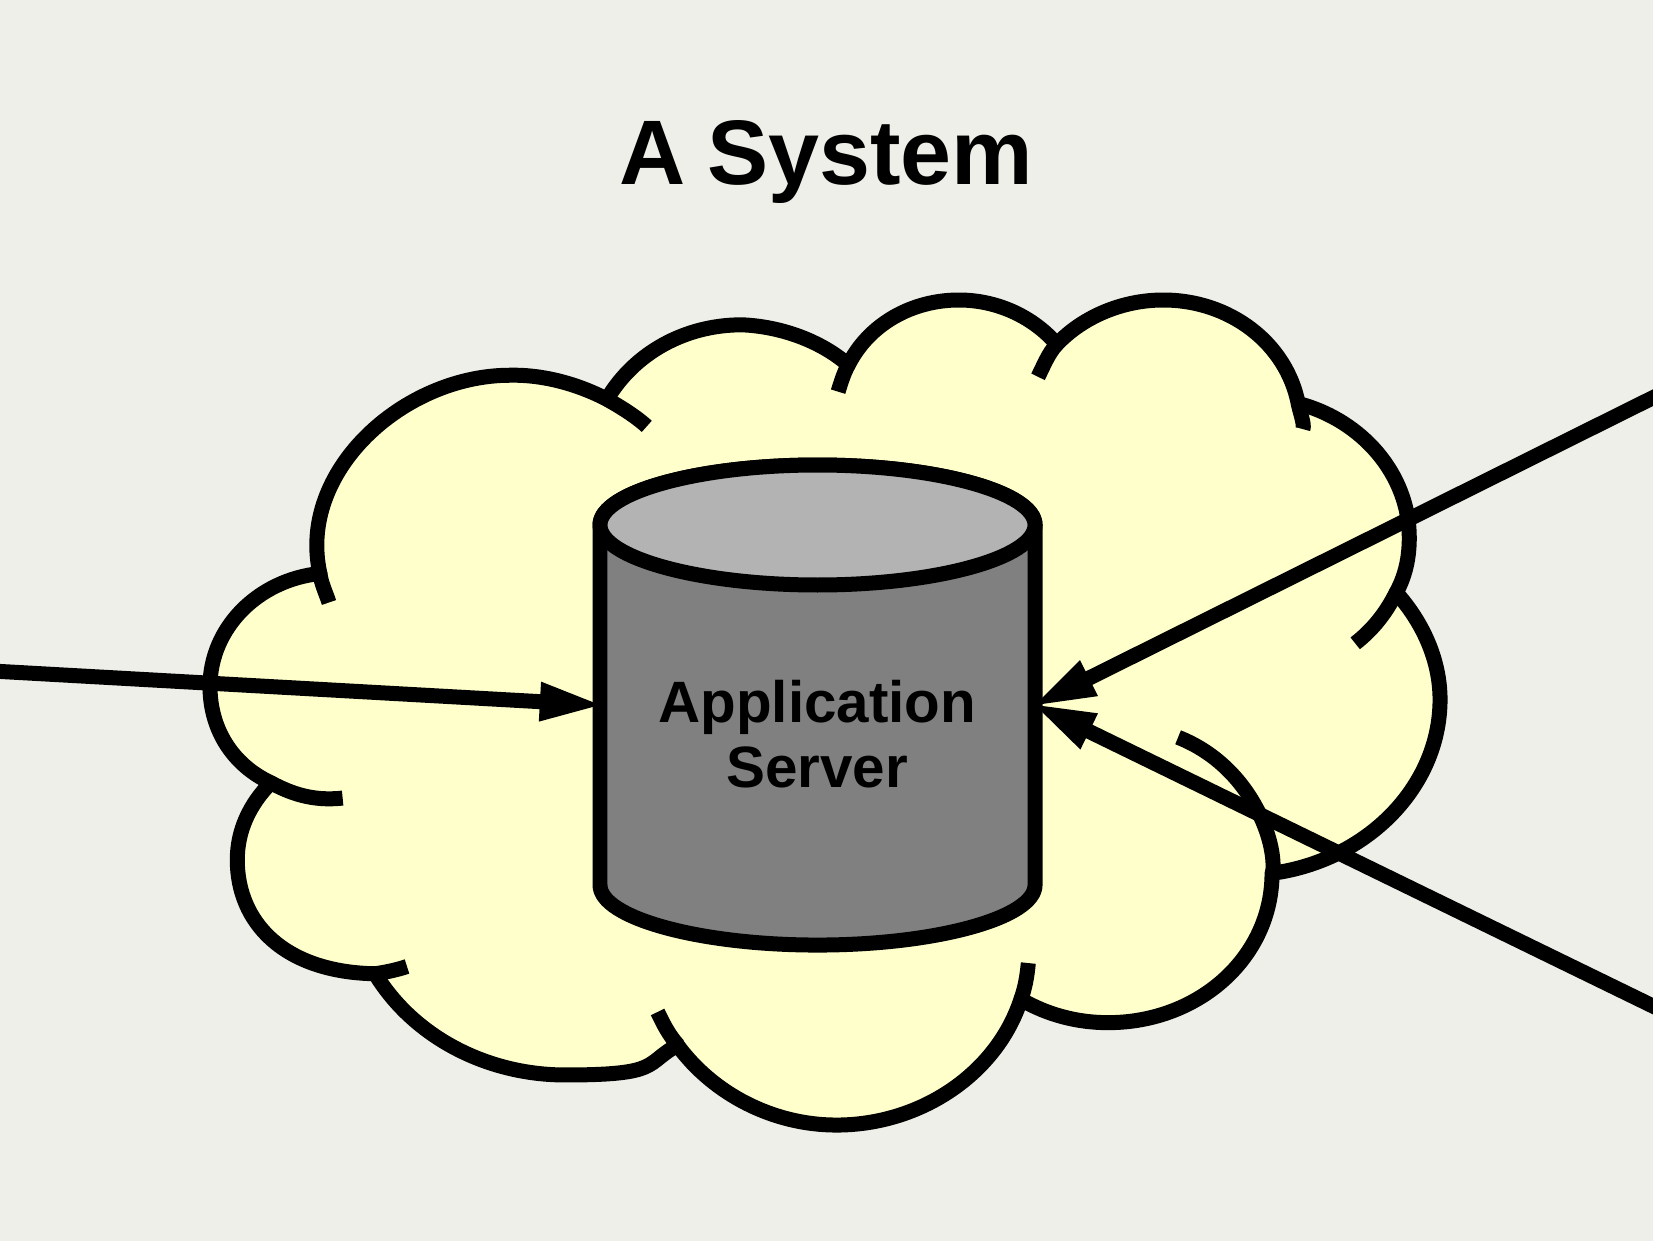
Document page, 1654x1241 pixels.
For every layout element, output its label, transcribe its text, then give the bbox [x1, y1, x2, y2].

text_box [210, 300, 1407, 704]
text_box [1043, 528, 1441, 848]
text_box Application Server [600, 526, 1036, 946]
text_box [210, 691, 1329, 1126]
title A System [82, 49, 1571, 257]
picture [0, 0, 1654, 1241]
